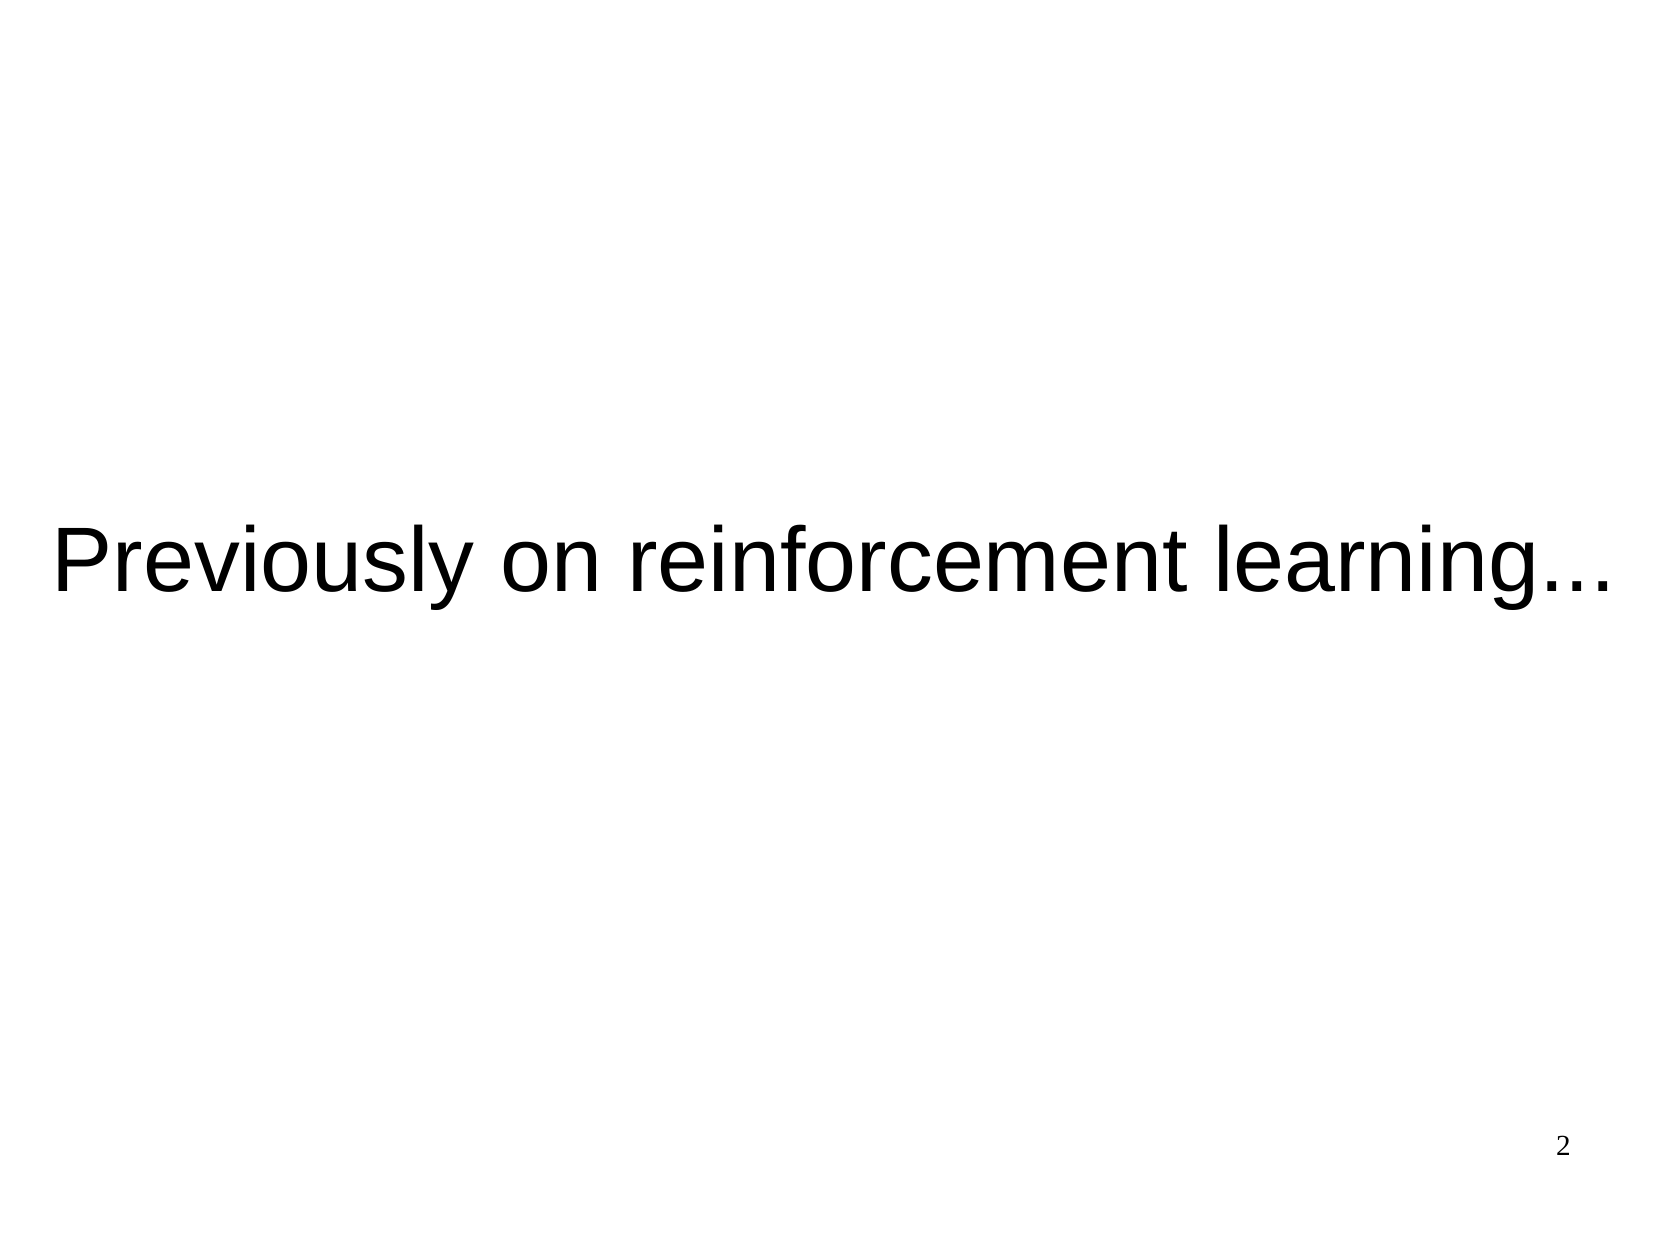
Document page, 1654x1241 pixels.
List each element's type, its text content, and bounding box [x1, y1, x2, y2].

title Previously on reinforcement learning... [25, 349, 1646, 771]
